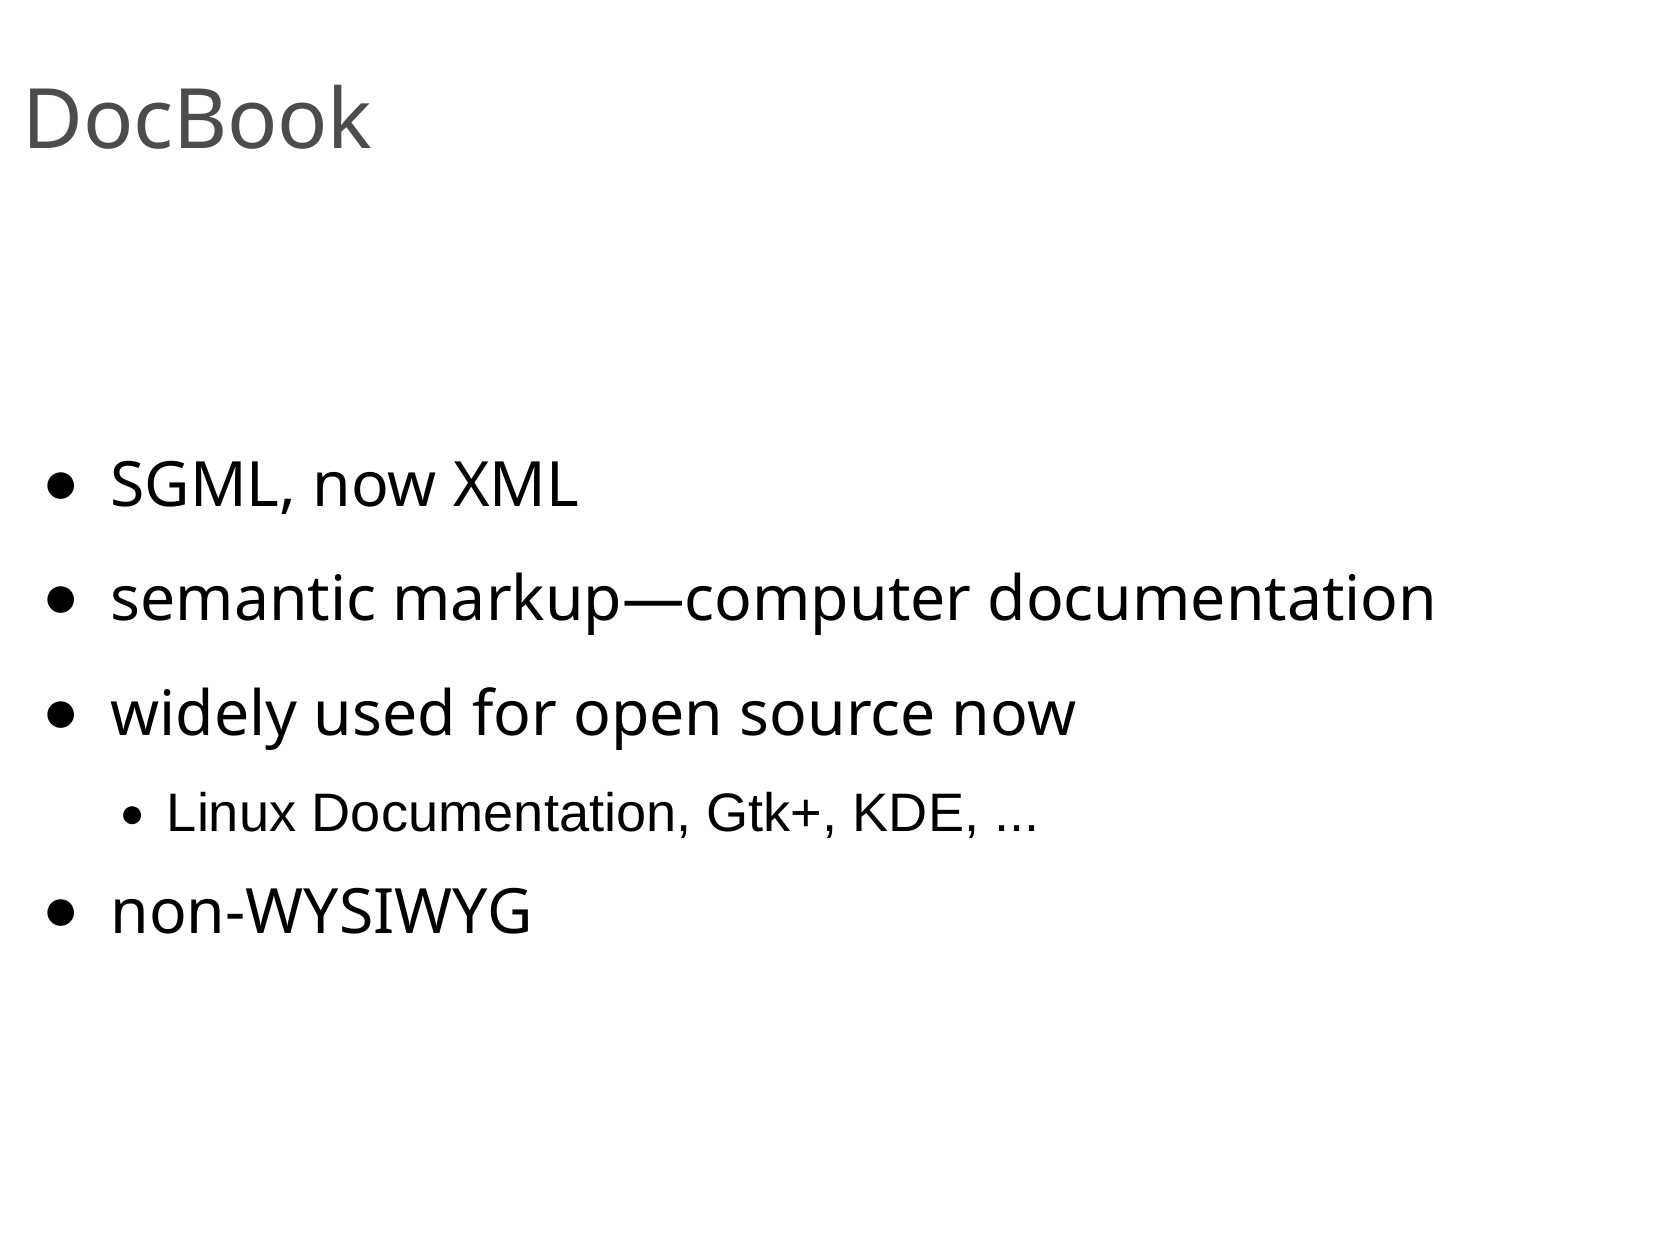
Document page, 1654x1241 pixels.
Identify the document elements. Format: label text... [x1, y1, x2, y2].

list SGML, now XML semantic markup—computer documentation widely used for open source now Linux Documentation, Gtk+, KDE, ... non-WYSIWYG [25, 233, 1654, 1158]
title DocBook [22, 26, 1654, 205]
